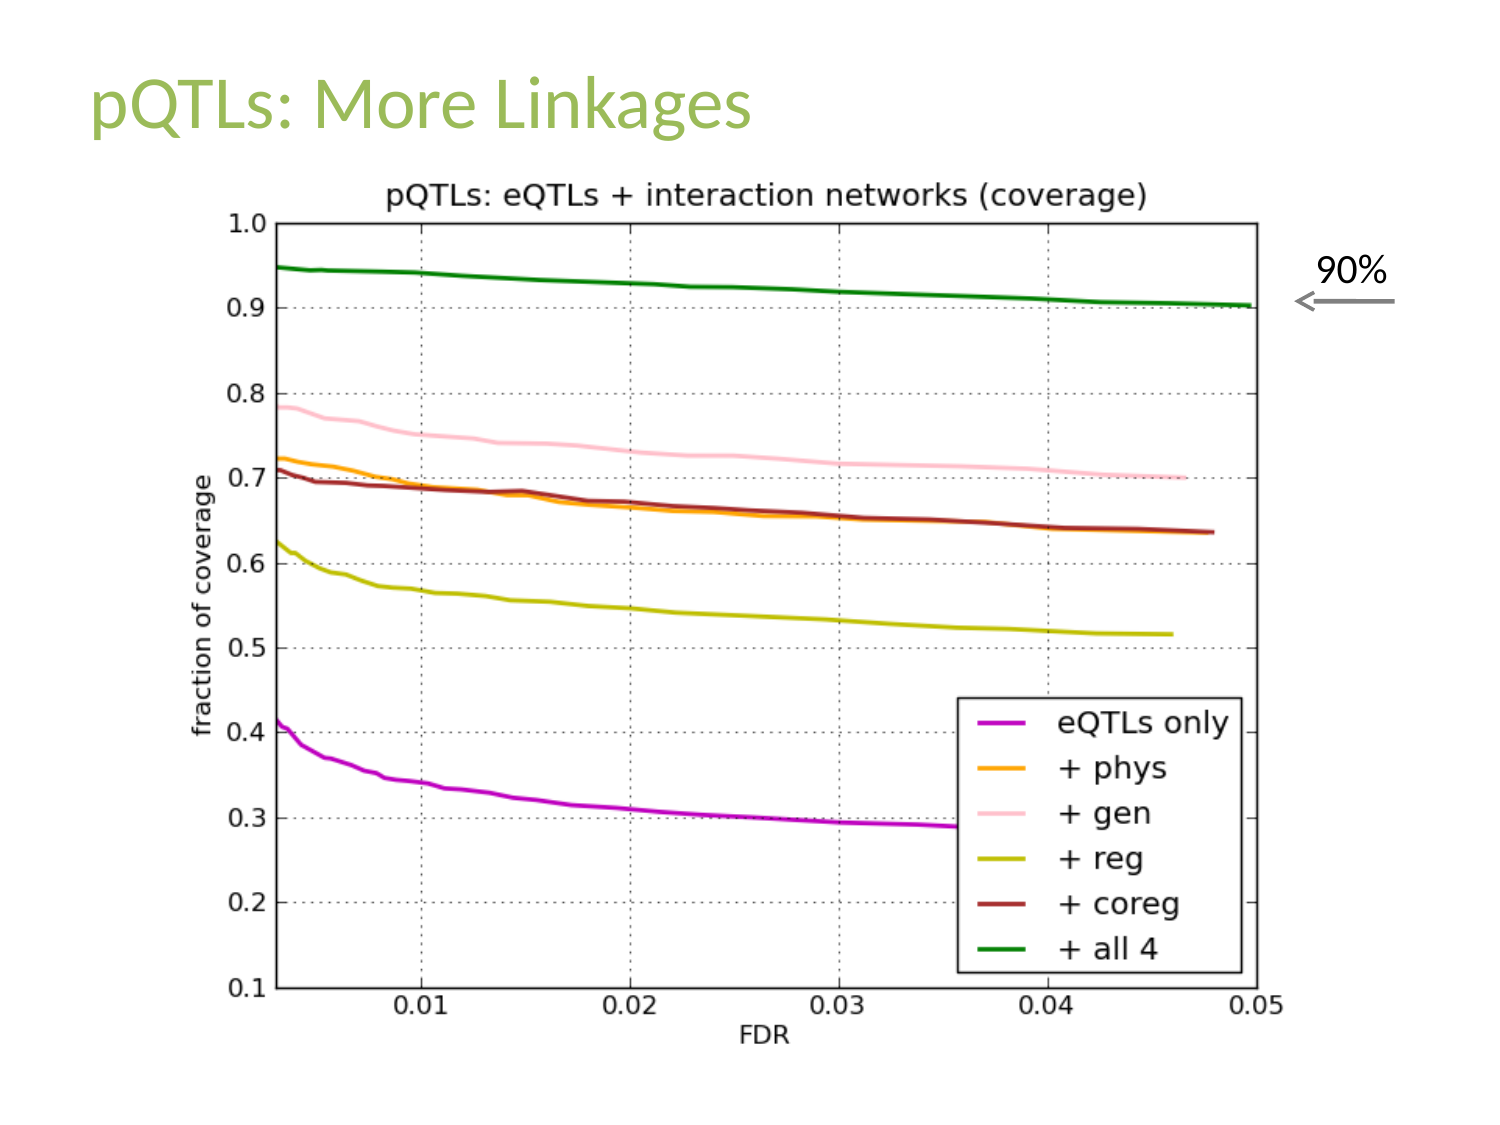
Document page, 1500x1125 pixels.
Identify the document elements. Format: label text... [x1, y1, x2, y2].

text_box 90% [1300, 234, 1407, 300]
picture [117, 153, 1383, 1083]
text_box pQTLs: More Linkages [74, 45, 1425, 153]
